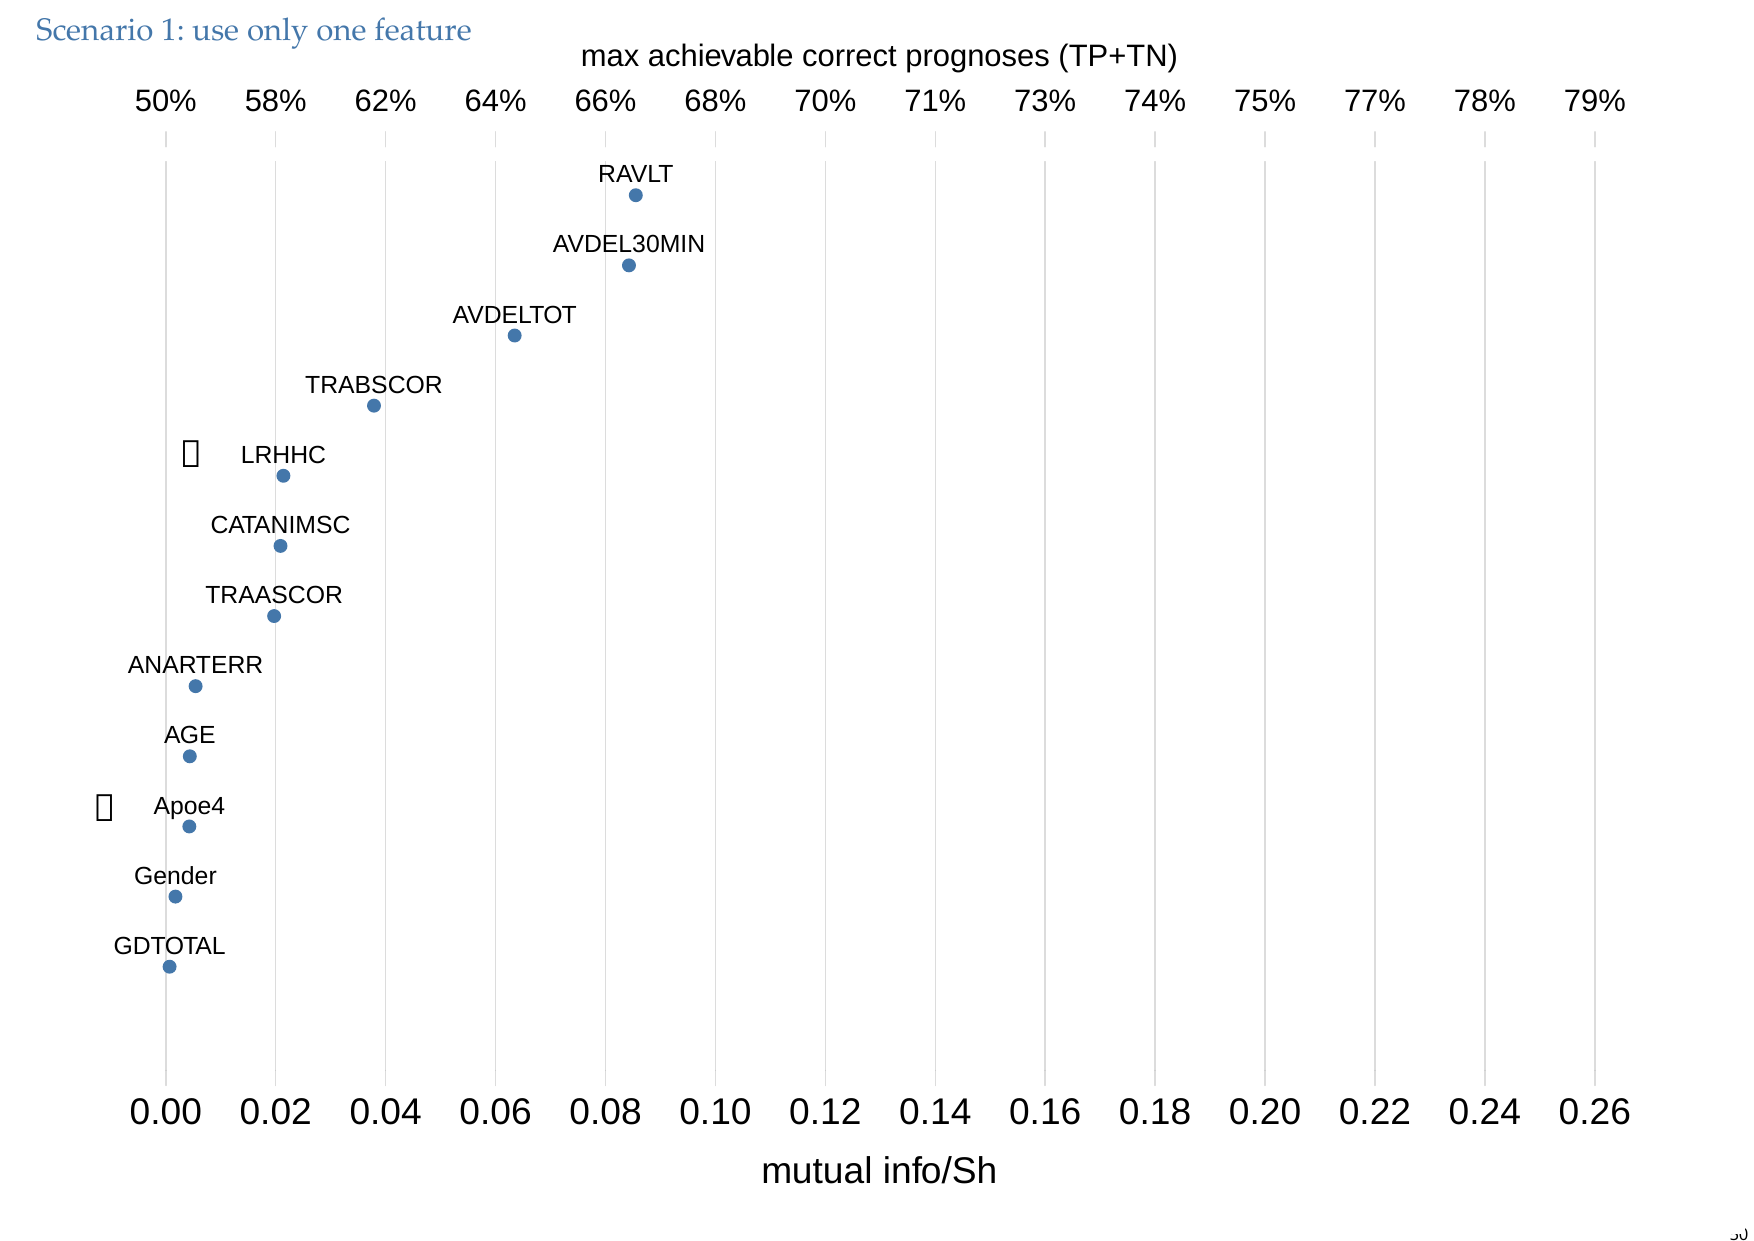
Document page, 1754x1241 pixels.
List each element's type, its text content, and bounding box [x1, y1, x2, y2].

text_box 🧬 [78, 774, 160, 840]
picture [9, 6, 1745, 1235]
text_box 🧠 [164, 420, 247, 486]
text_box Scenario 1: use only one feature [21, 10, 488, 58]
